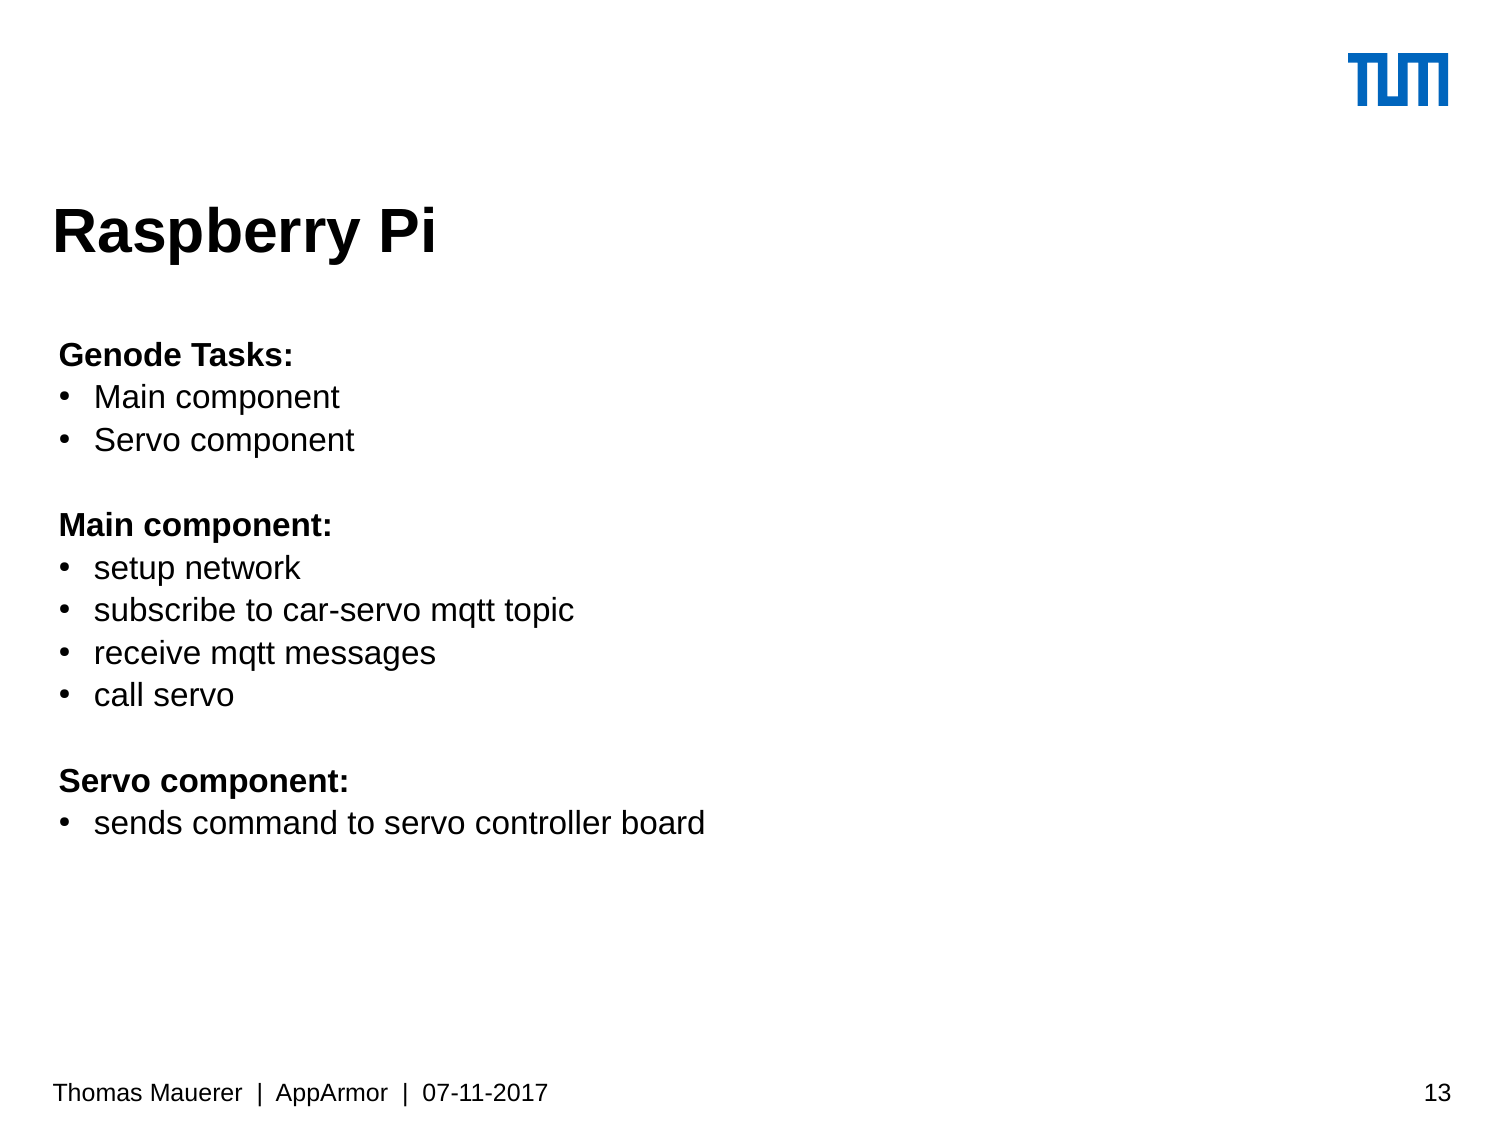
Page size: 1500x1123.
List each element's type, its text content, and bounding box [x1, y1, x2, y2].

list Genode Tasks: Main component Servo component Main component: setup network subscribe to car-servo mqtt topic receive mqtt messages call servo Servo component: sends command to servo controller board [58, 330, 1459, 837]
title Raspberry Pi [52, 195, 1453, 266]
